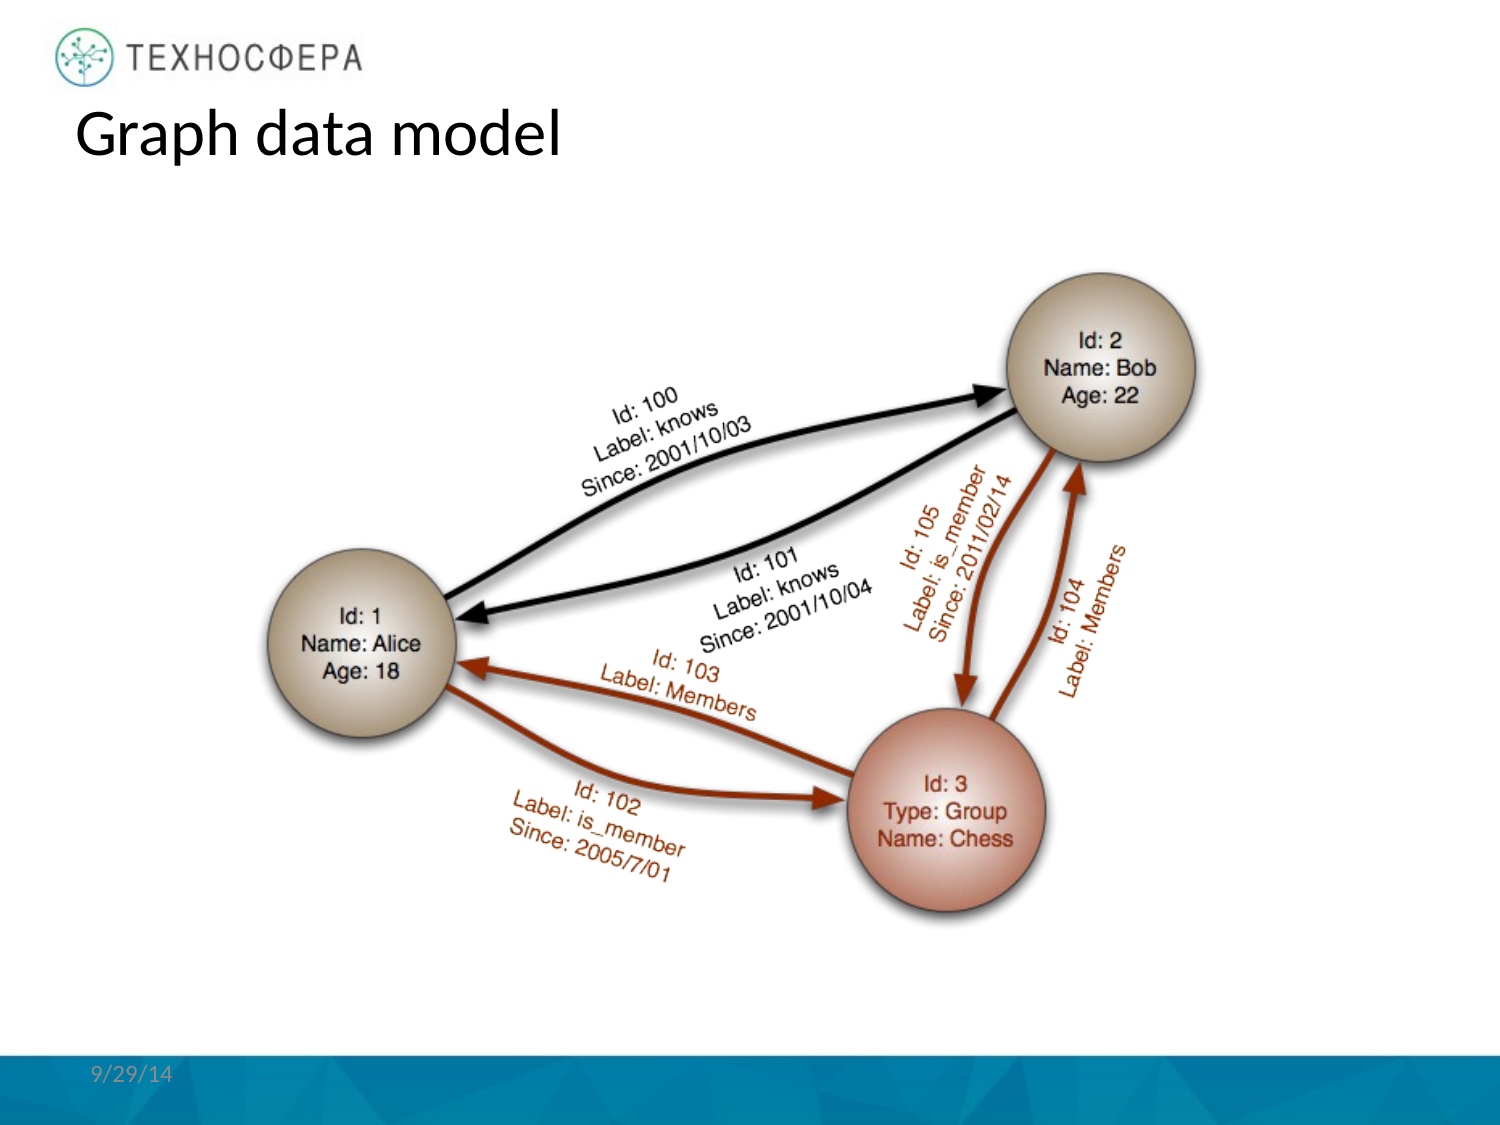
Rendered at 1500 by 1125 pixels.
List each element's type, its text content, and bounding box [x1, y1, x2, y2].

picture [0, 0, 1500, 1057]
title Graph data model [75, 45, 1425, 233]
